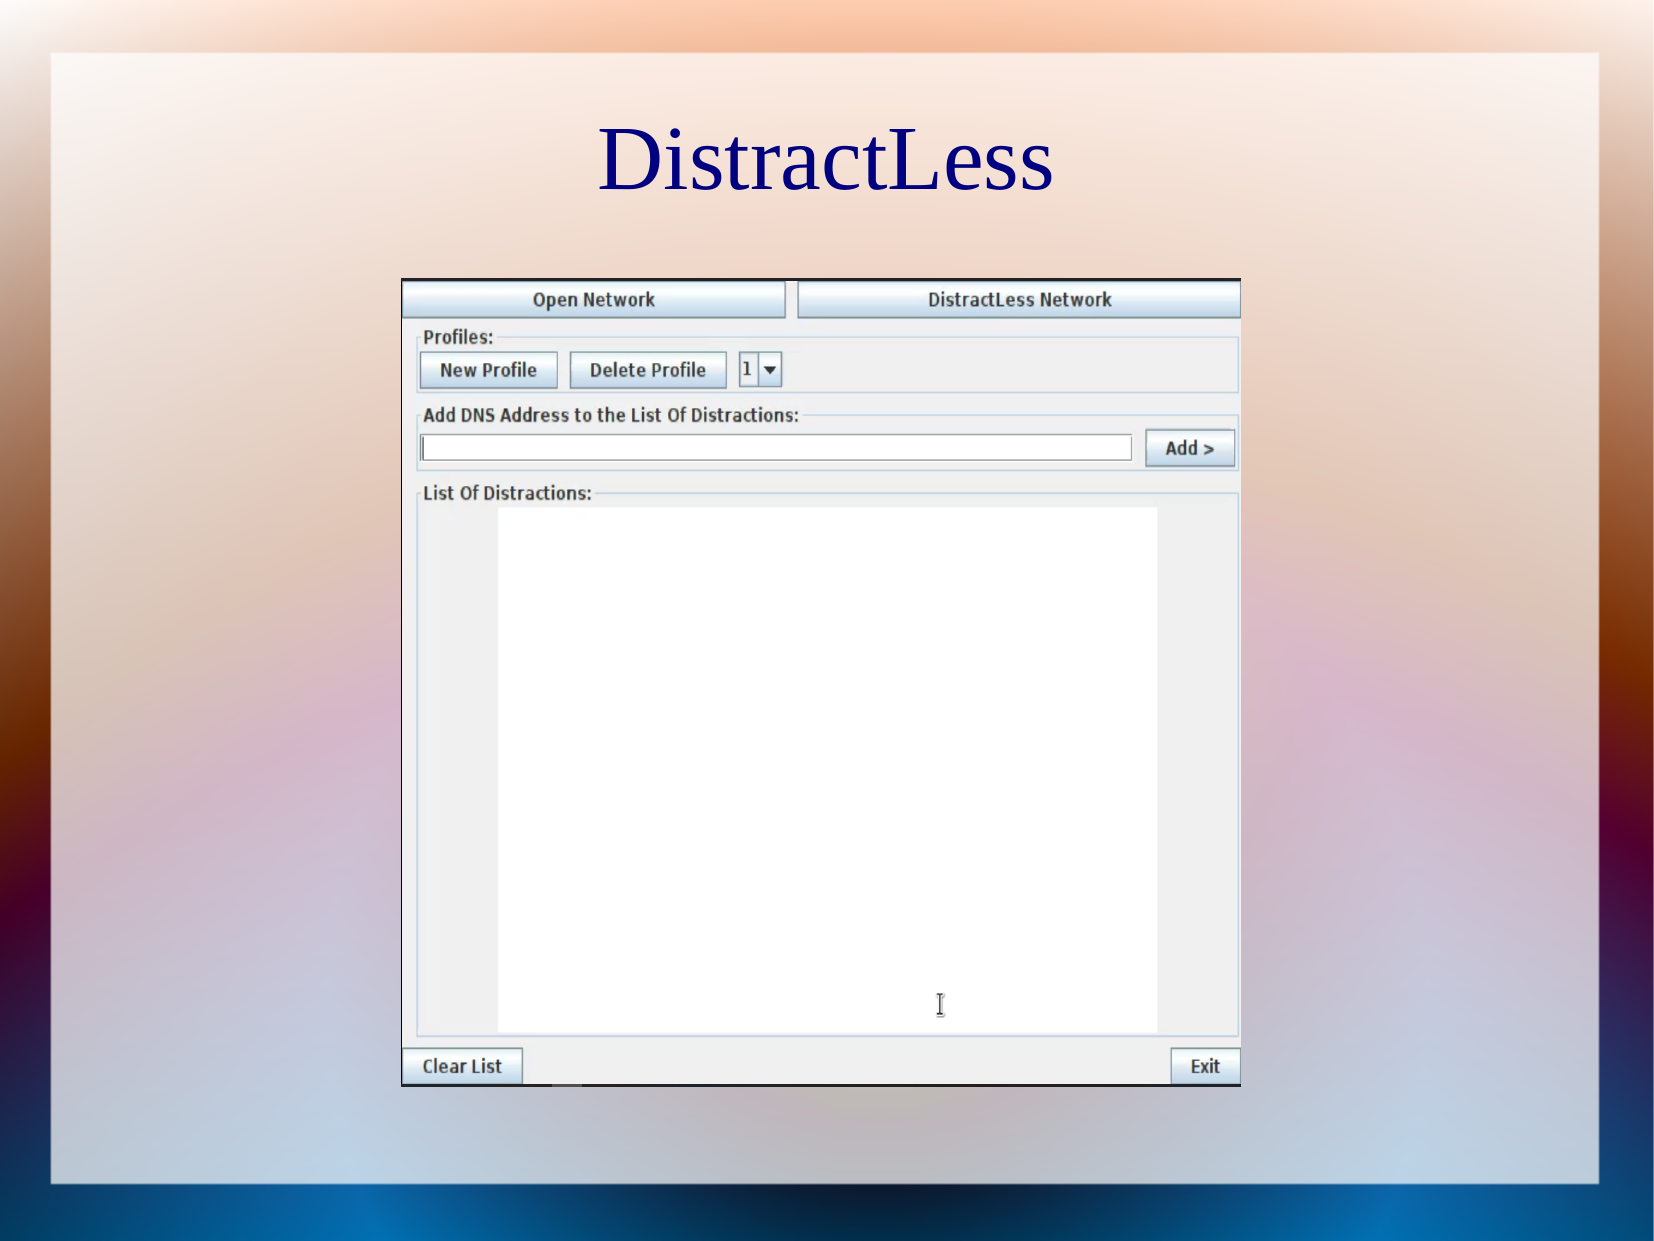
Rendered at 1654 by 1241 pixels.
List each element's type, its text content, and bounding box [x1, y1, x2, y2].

picture [0, 0, 1654, 1241]
title DistractLess [82, 55, 1571, 263]
